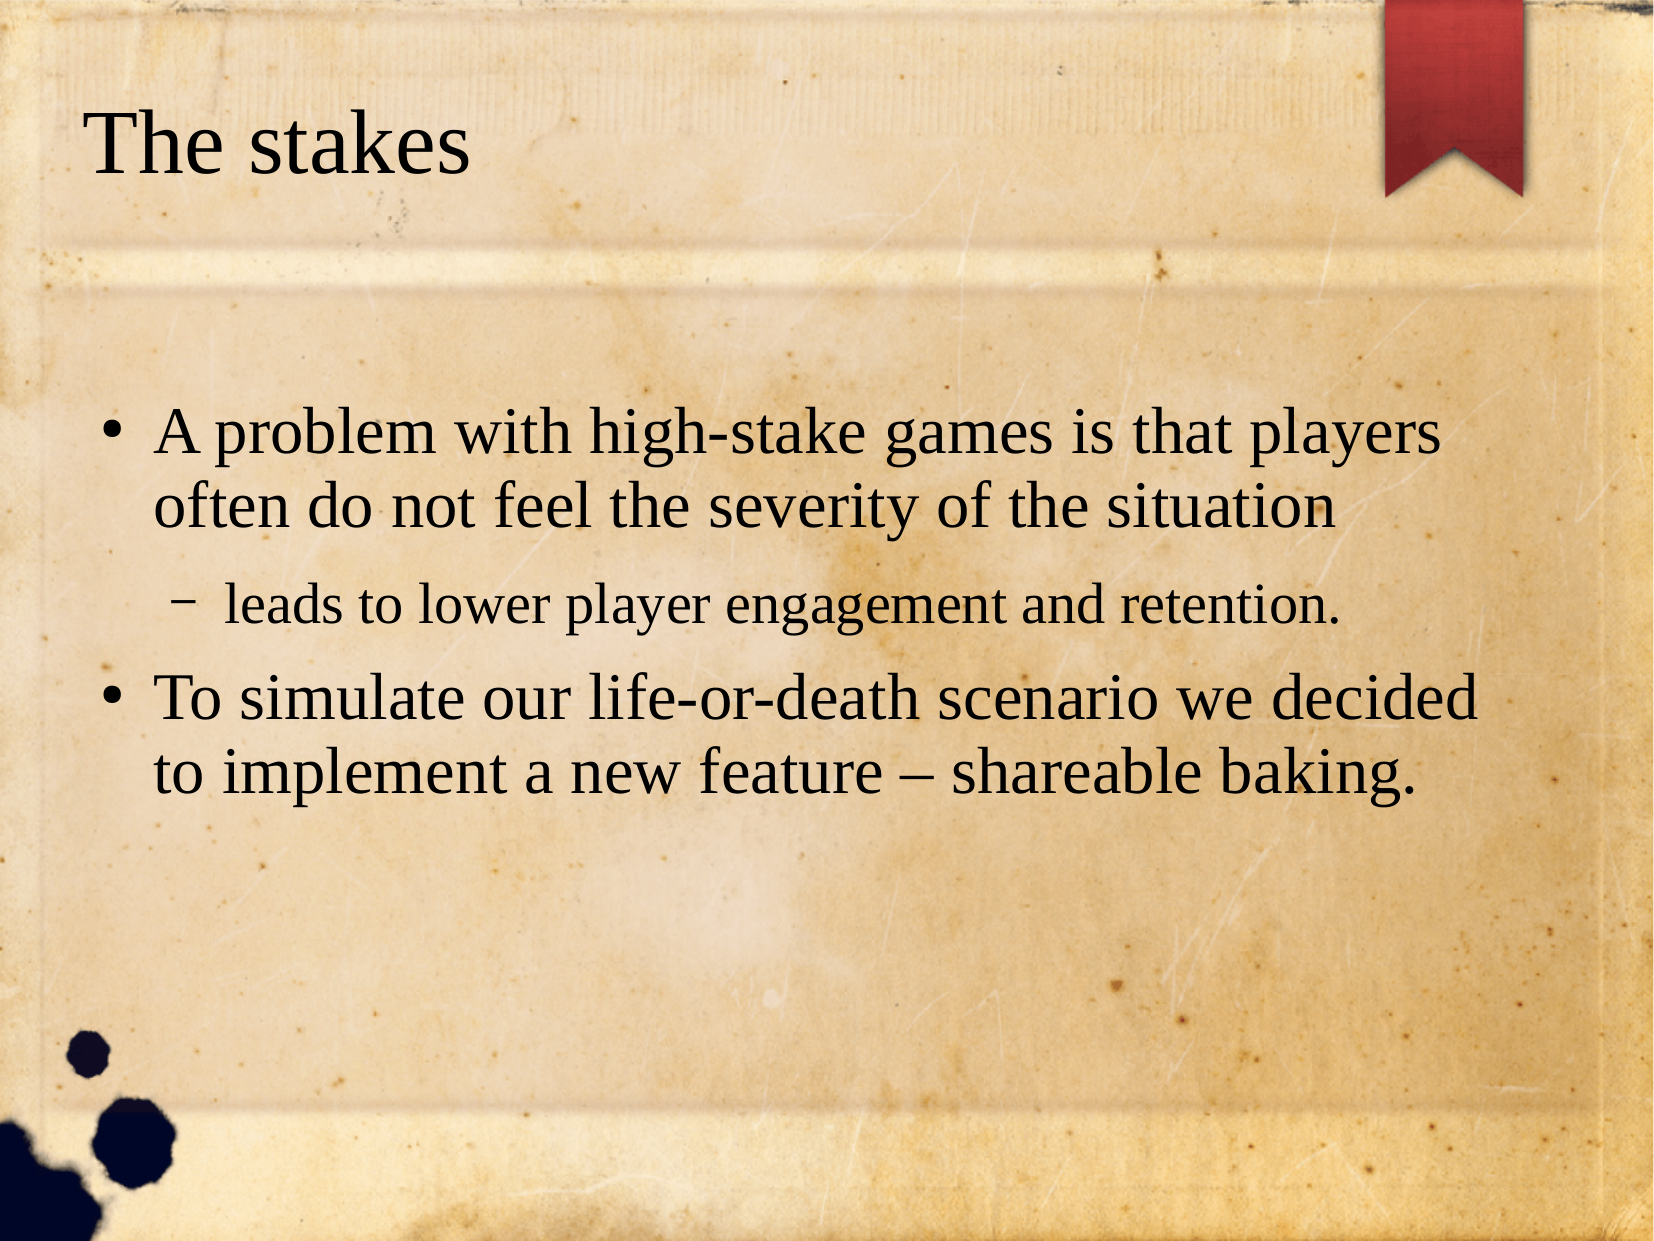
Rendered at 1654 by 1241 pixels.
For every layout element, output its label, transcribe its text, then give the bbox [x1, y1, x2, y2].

picture [0, 0, 1654, 1241]
list A problem with high-stake games is that players often do not feel the severity of the situation leads to lower player engagement and retention. To simulate our life-or-death scenario we decided to implement a new feature – shareable baking. [82, 290, 1538, 1010]
title The stakes [82, 49, 1347, 237]
